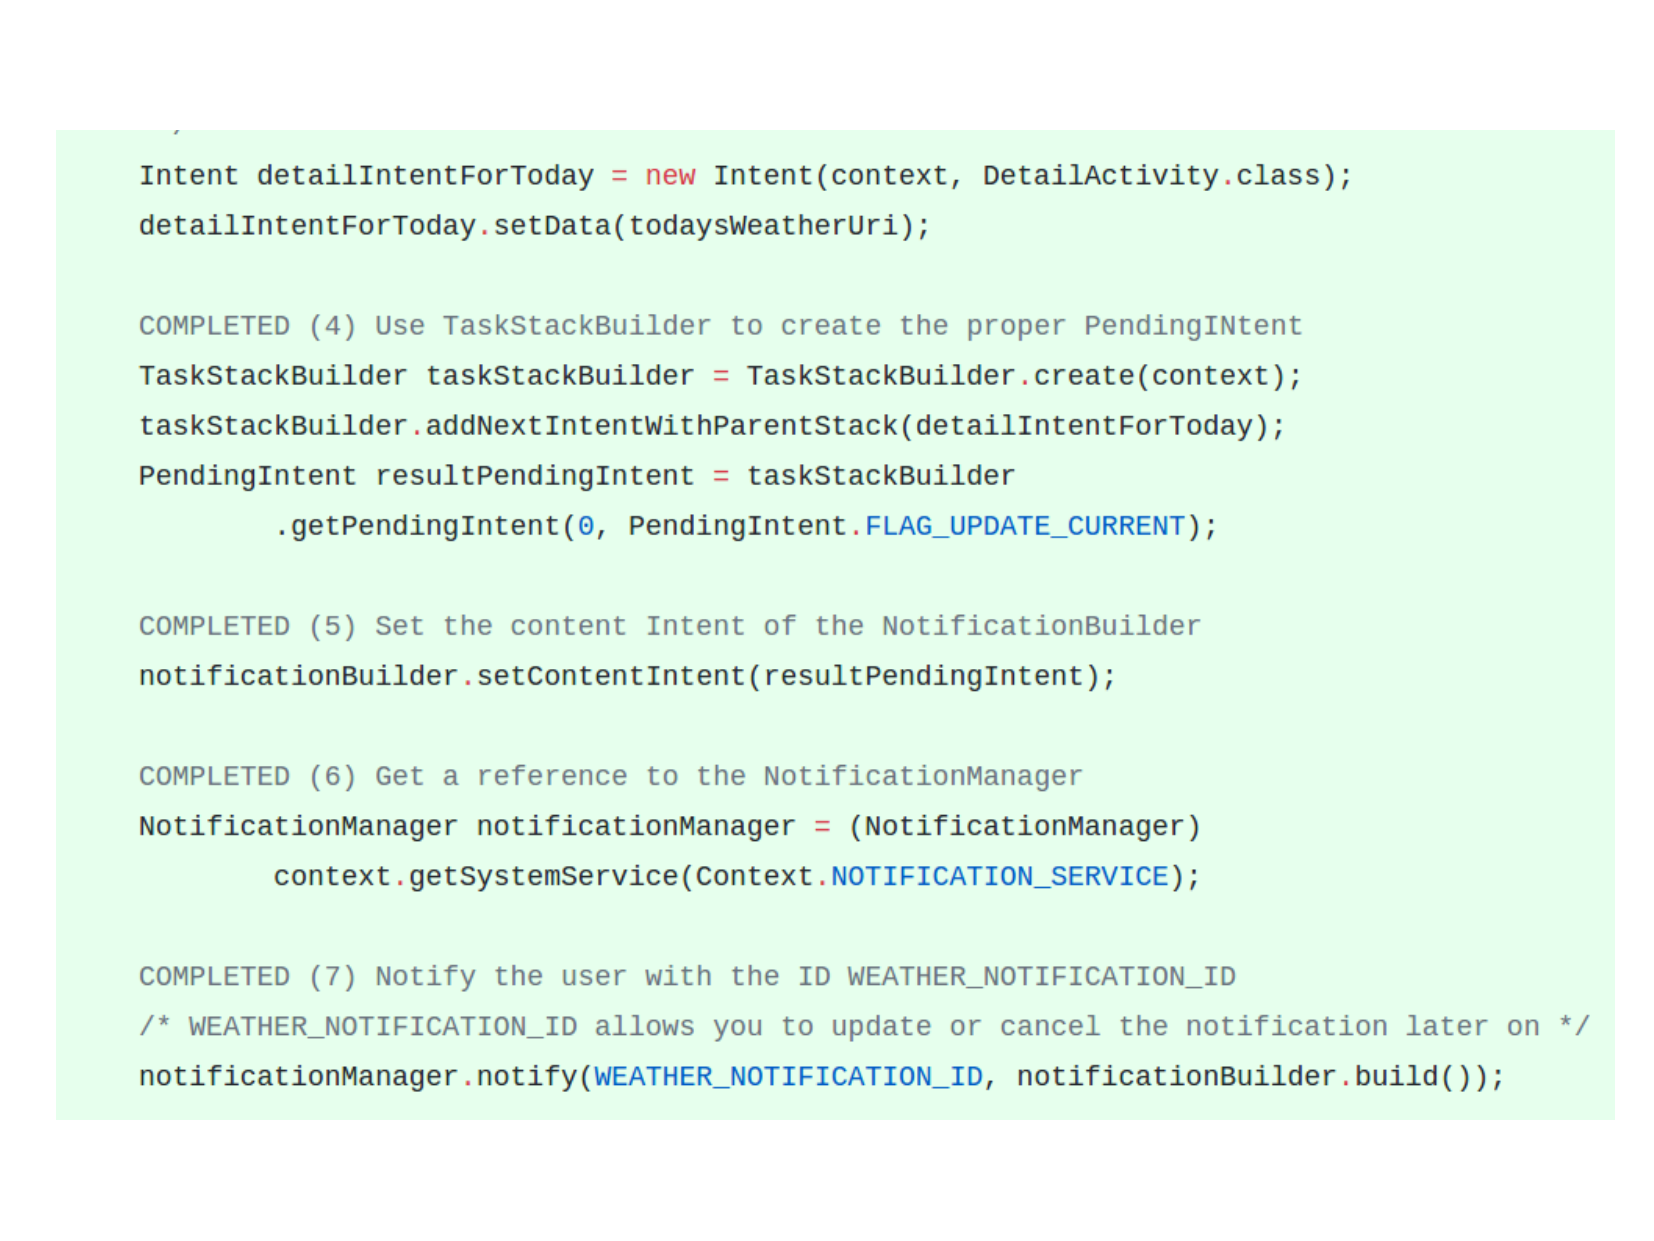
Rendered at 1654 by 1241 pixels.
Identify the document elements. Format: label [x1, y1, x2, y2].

picture [56, 130, 1615, 1120]
